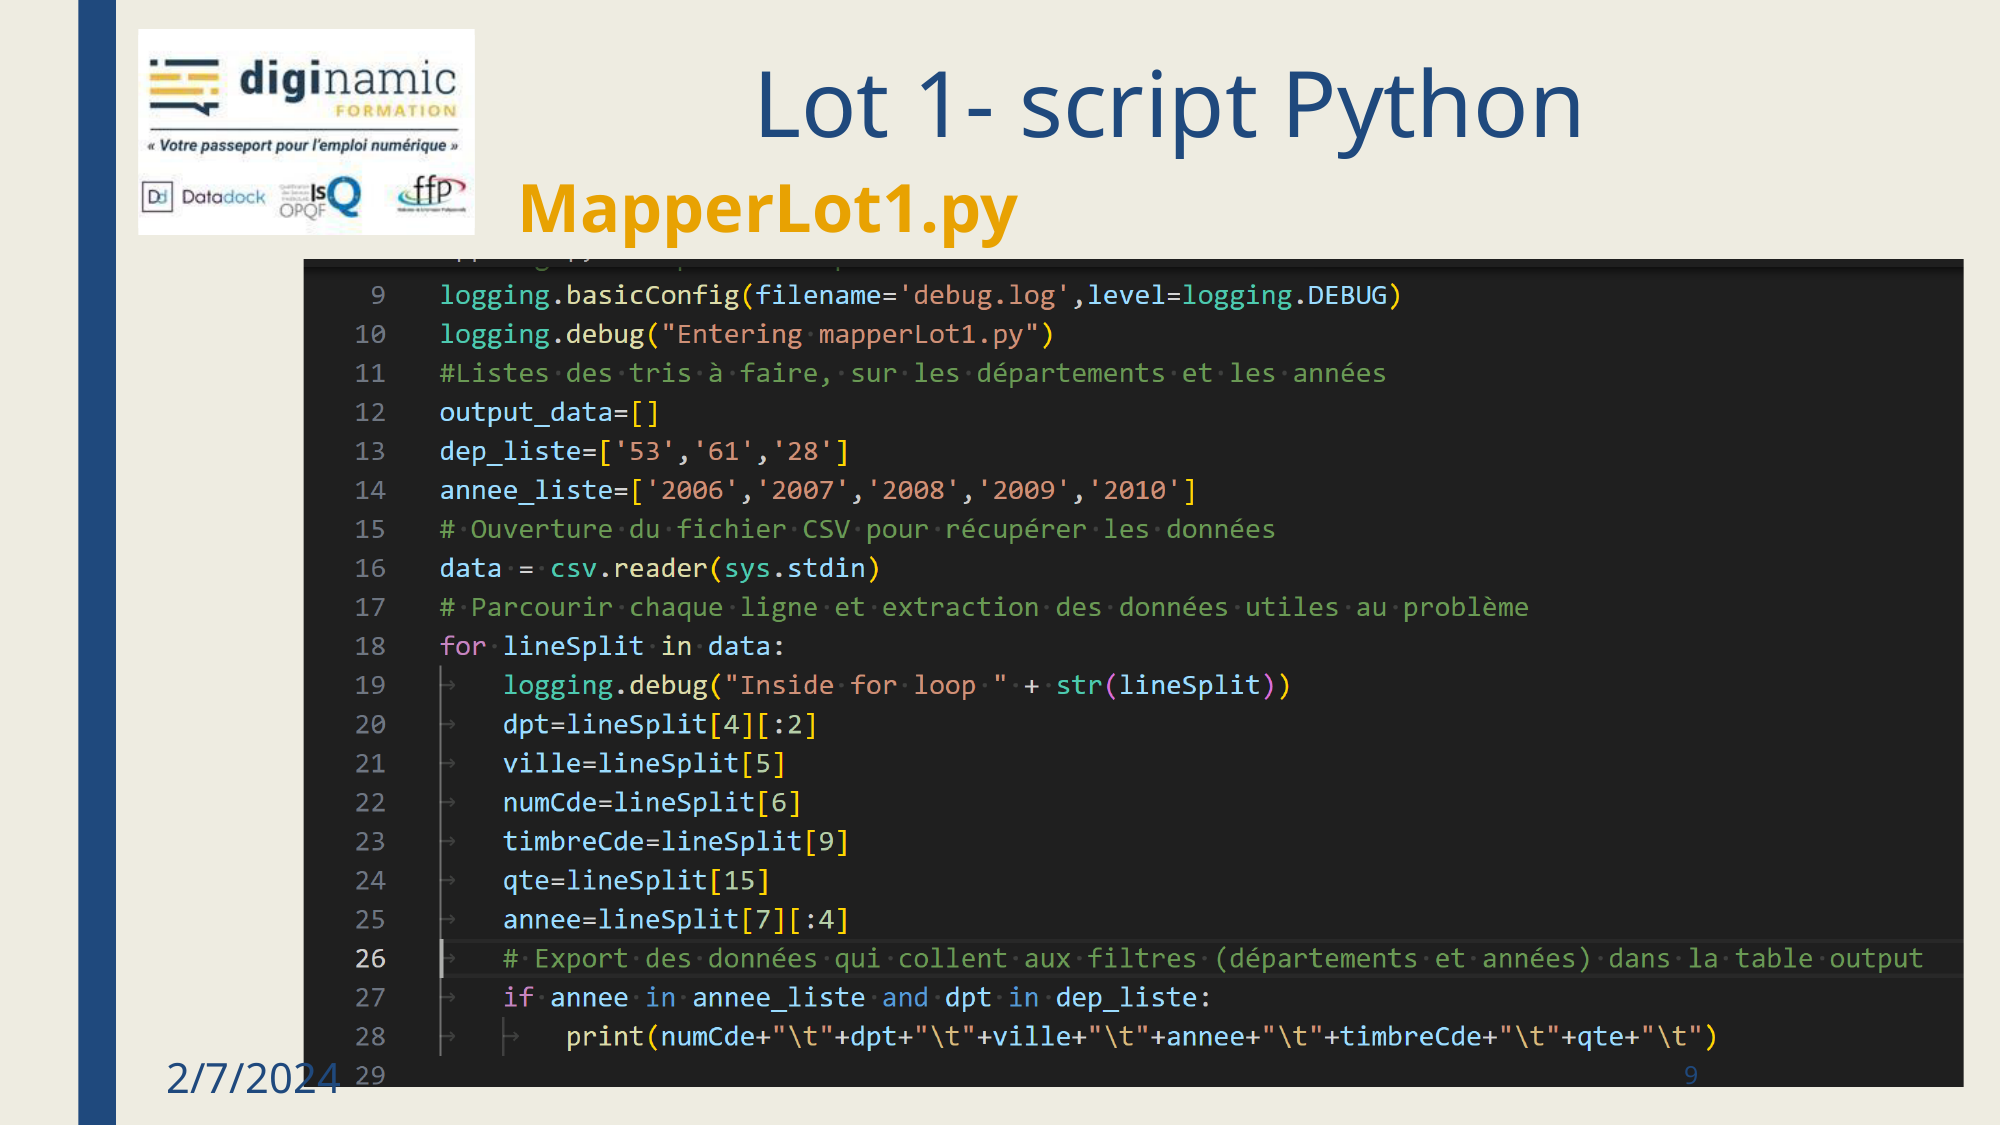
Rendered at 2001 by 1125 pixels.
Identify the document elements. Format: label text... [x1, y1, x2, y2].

text_box MapperLot1.py [443, 167, 1094, 260]
title Lot 1- script Python [516, 51, 1801, 173]
text_box 2/7/2024 [151, 1043, 389, 1110]
text_box [1669, 1043, 1931, 1110]
picture [303, 259, 1964, 1087]
